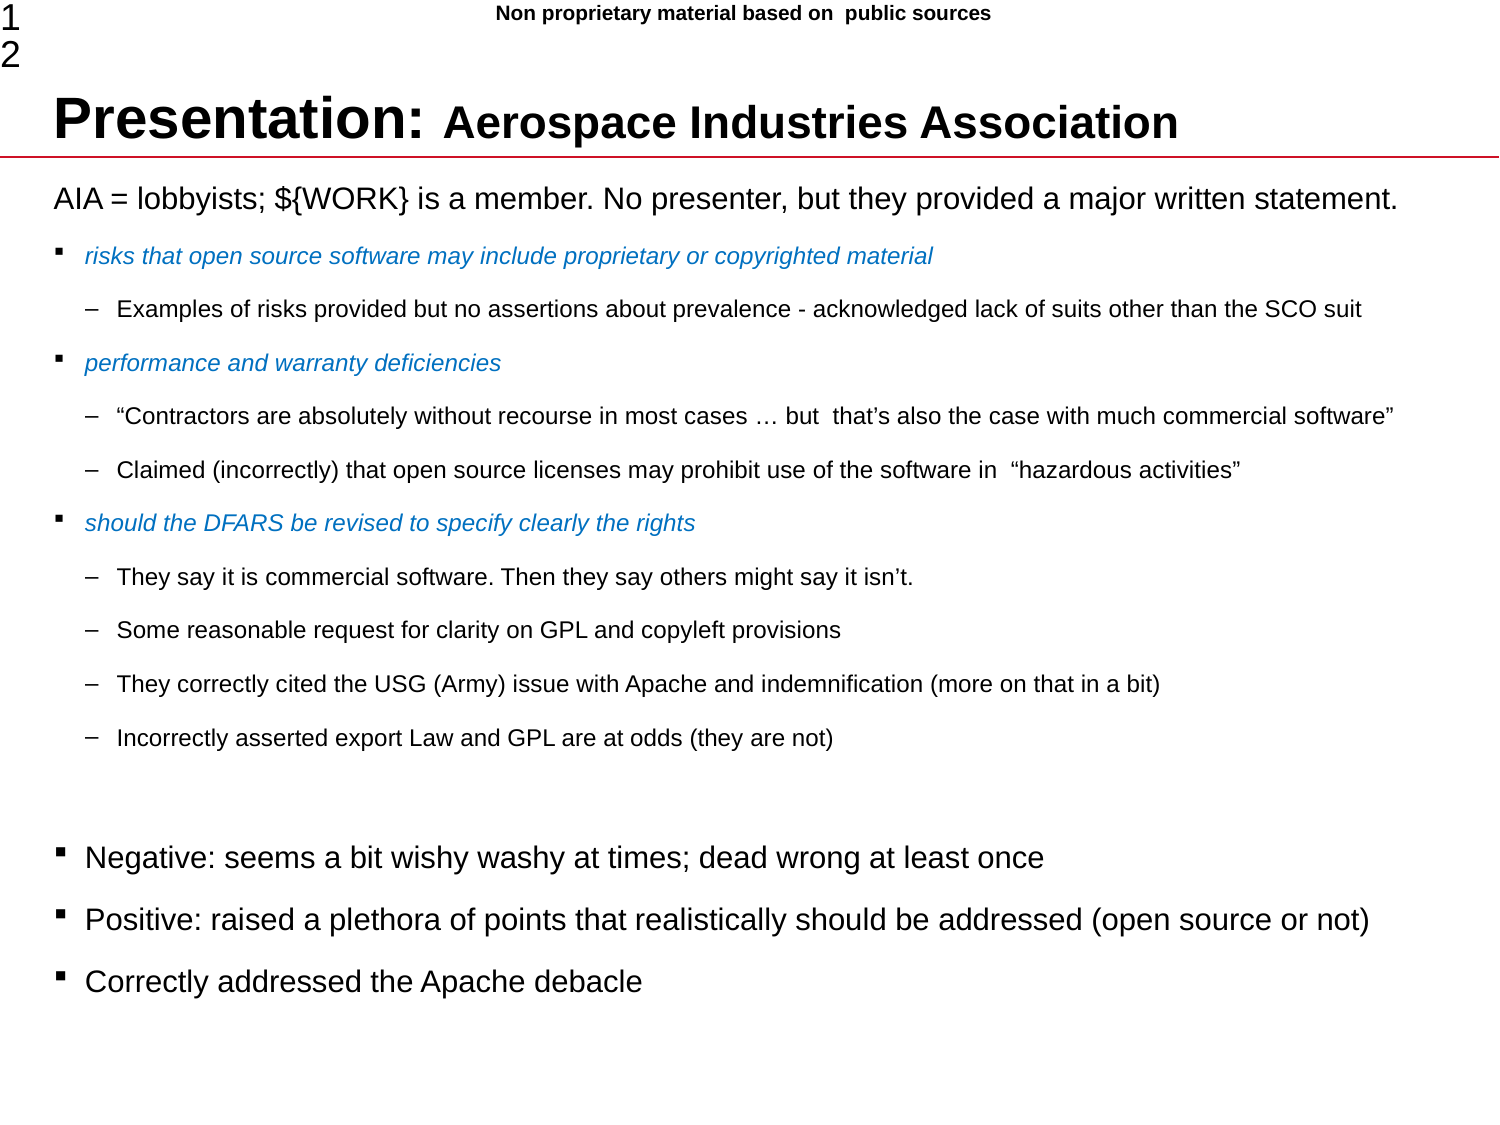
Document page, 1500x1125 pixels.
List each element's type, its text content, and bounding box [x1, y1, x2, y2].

title Presentation: Aerospace Industries Association [38, 35, 1225, 158]
list AIA = lobbyists; ${WORK} is a member. No presenter, but they provided a major written statement. risks that open source software may include proprietary or copyrighted material Examples of risks provided but no assertions about prevalence - acknowledged lack of suits other than the SCO suit performance and warranty deficiencies “Contractors are absolutely without recourse in most cases … but that’s also the case with much commercial software” Claimed (incorrectly) that open source licenses may prohibit use of the software in “hazardous activities” should the DFARS be revised to specify clearly the rights They say it is commercial software. Then they say others might say it isn’t. Some reasonable request for clarity on GPL and copyleft provisions They correctly cited the USG (Army) issue with Apache and indemnification (more on that in a bit) Incorrectly asserted export Law and GPL are at odds (they are not) Negative: seems a bit wishy washy at times; dead wrong at least once Positive: raised a plethora of points that realistically should be addressed (open source or not) Correctly addressed the Apache debacle [38, 170, 1461, 1011]
